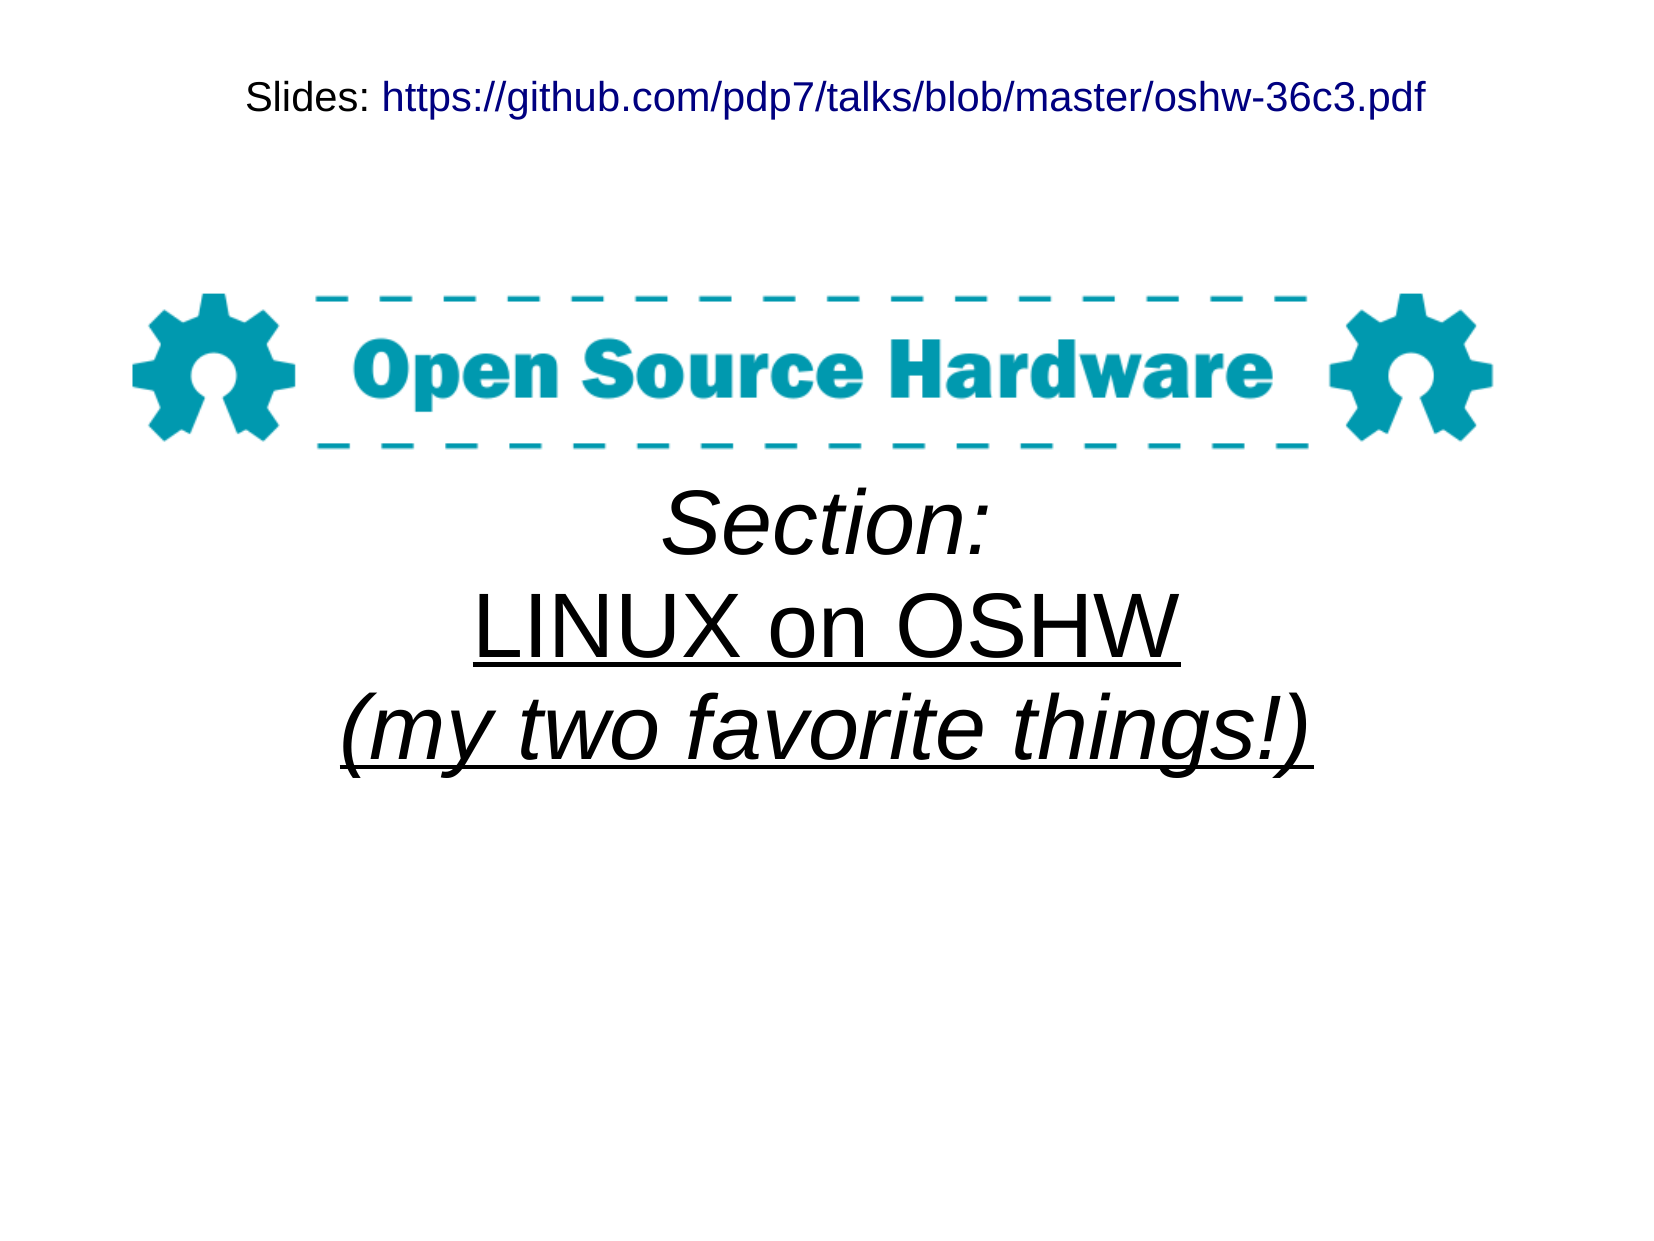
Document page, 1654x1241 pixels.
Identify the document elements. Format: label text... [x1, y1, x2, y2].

picture [114, 253, 1531, 483]
title Section: LINUX on OSHW (my two favorite things!) [82, 471, 1571, 780]
text_box Slides: https://github.com/pdp7/talks/blob/master/oshw-36c3.pdf [10, 66, 1654, 217]
